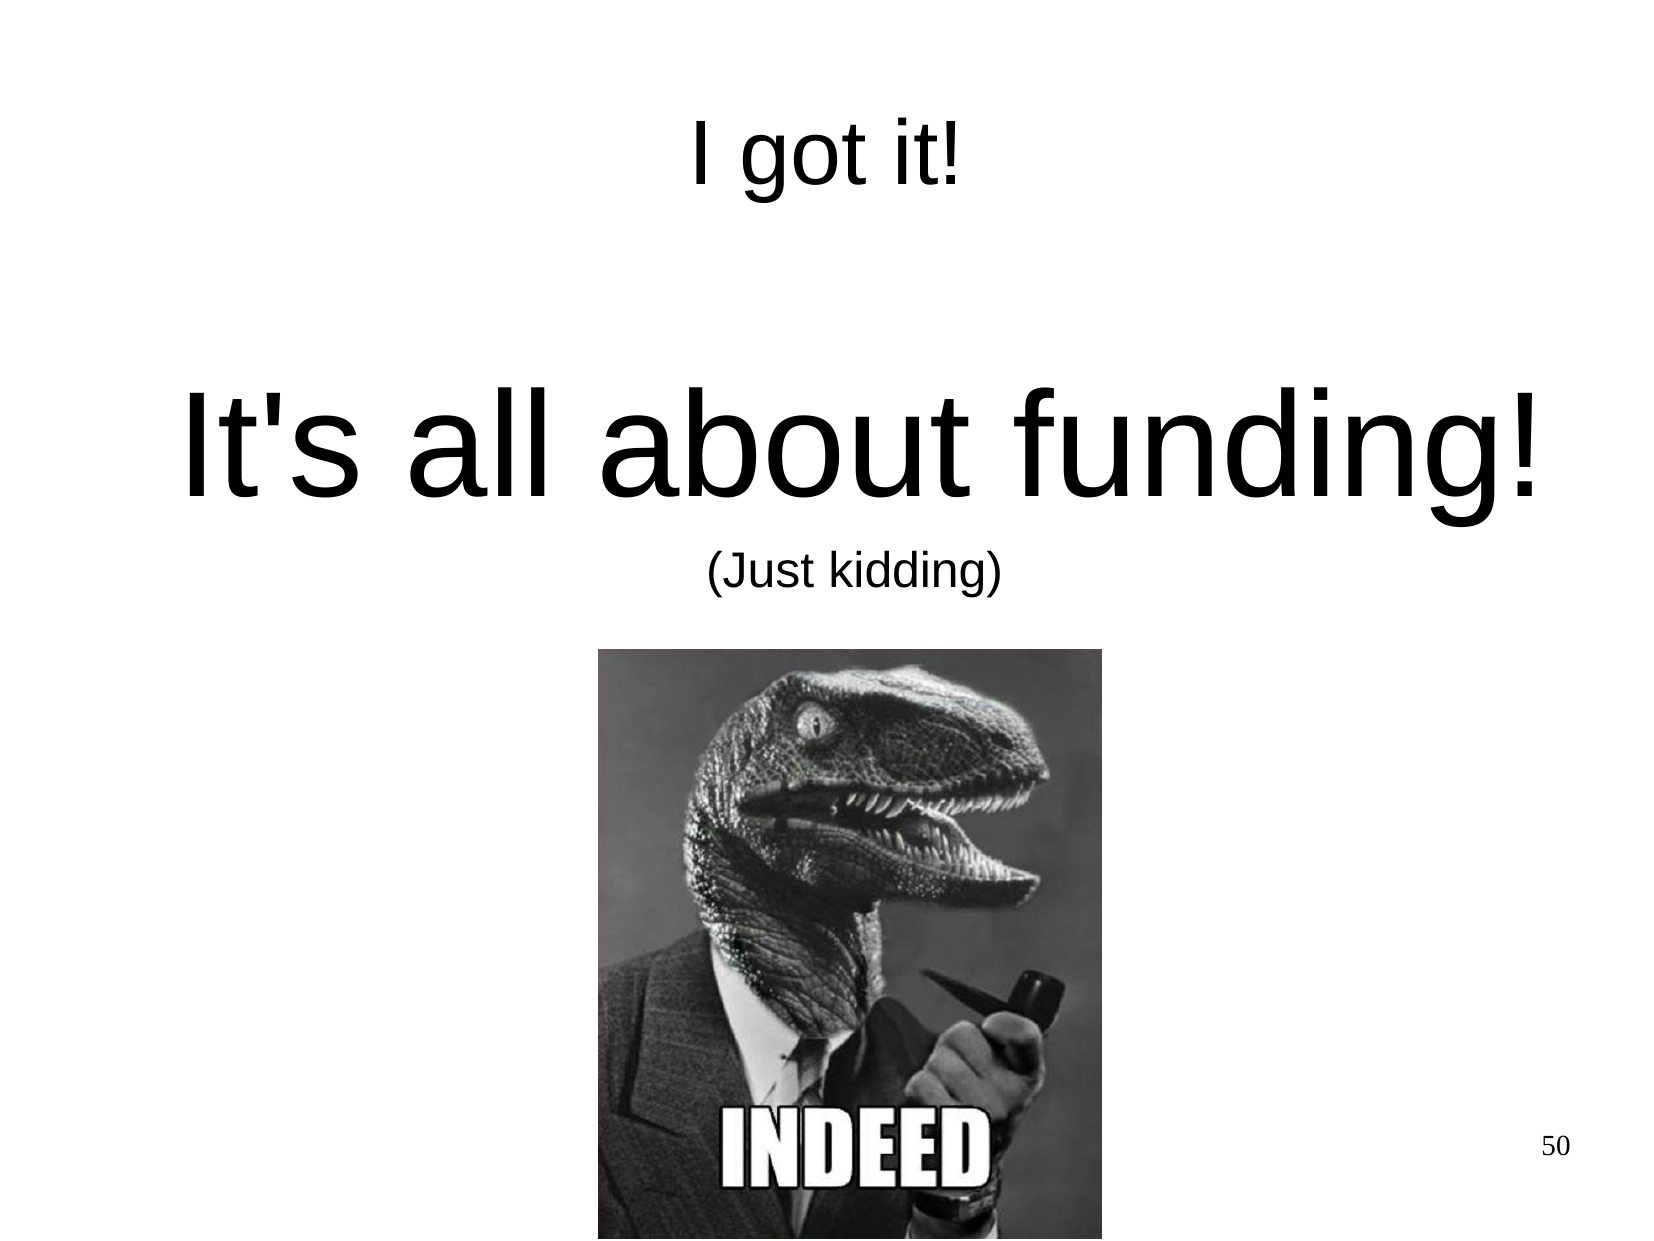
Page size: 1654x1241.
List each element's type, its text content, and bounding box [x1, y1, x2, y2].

list It's all about funding! [82, 361, 1571, 1081]
title I got it! [82, 49, 1571, 257]
picture [598, 649, 1102, 1239]
text_box (Just kidding) [620, 542, 1018, 614]
